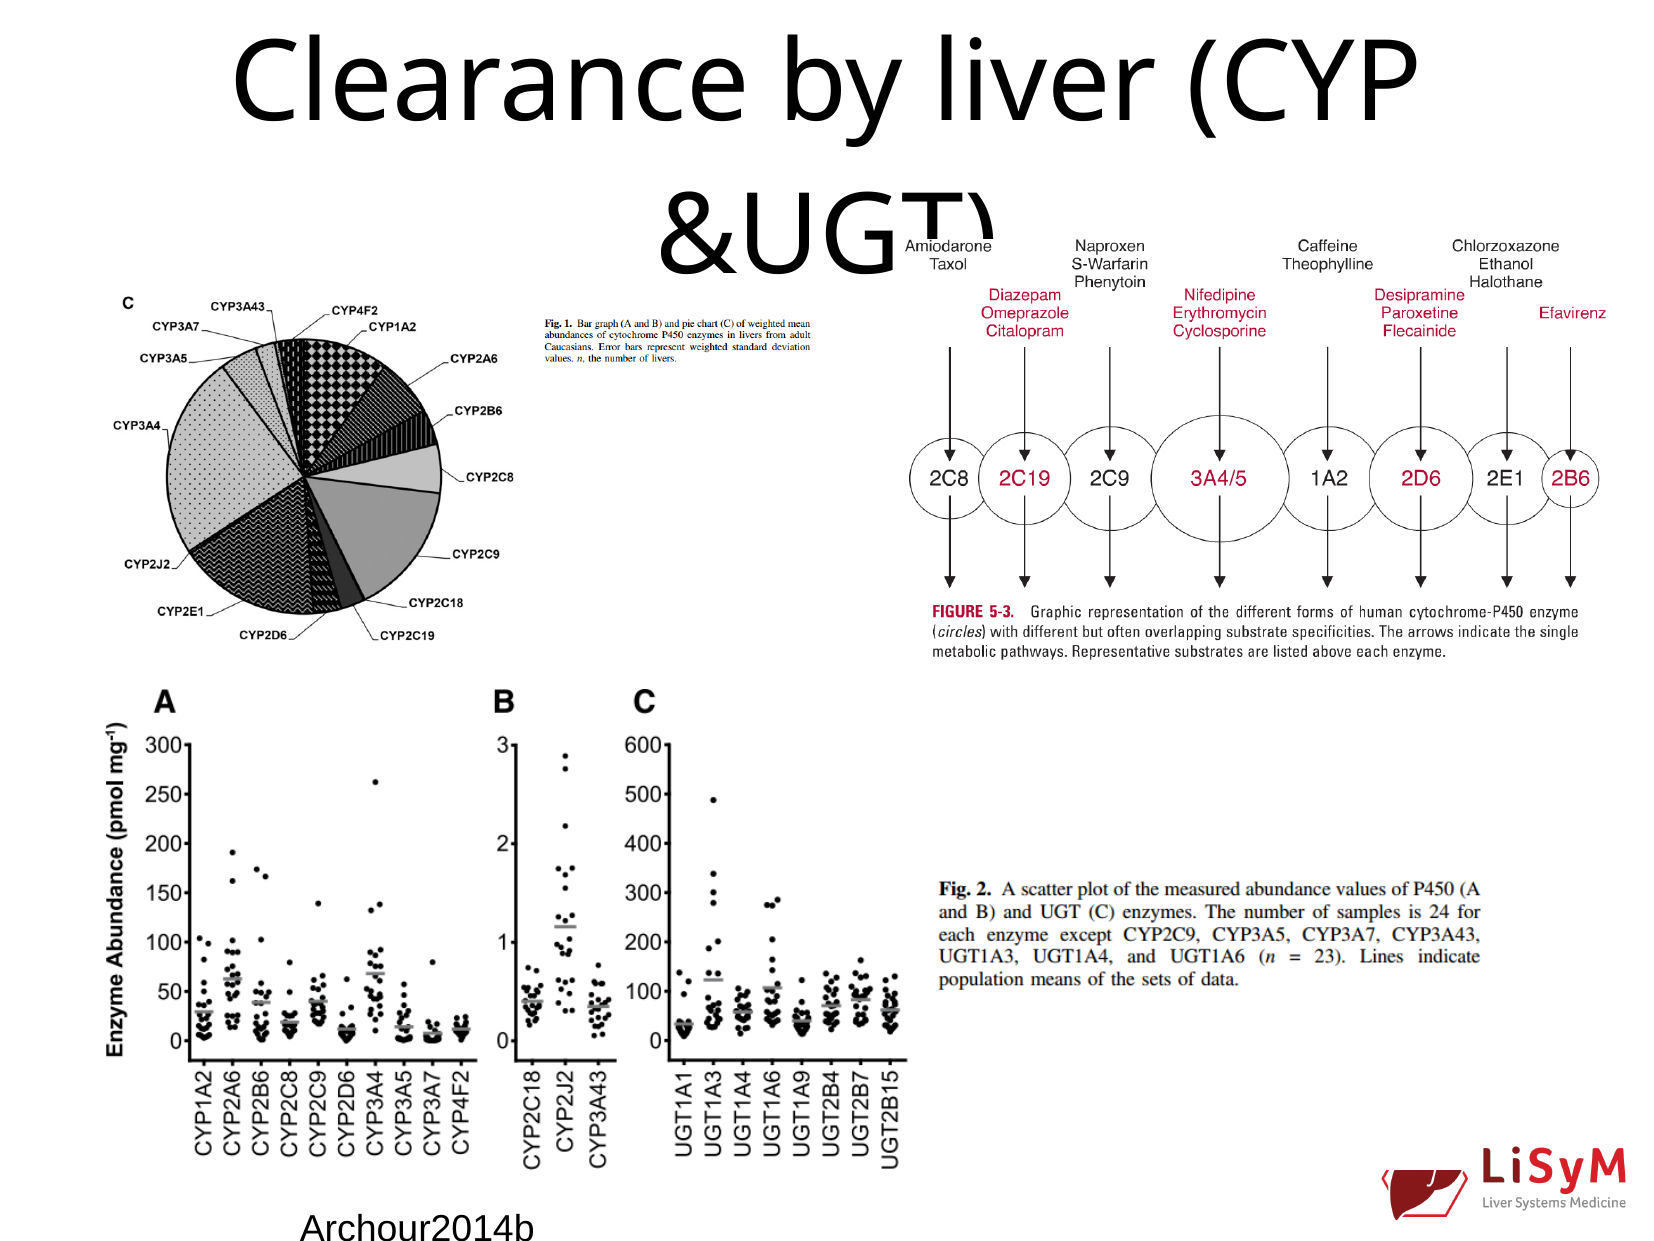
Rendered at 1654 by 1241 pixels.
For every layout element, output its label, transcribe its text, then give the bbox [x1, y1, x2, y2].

picture [105, 689, 1627, 1222]
text_box Archour2014b [285, 1200, 550, 1241]
picture [904, 239, 1606, 660]
picture [110, 290, 811, 641]
title Clearance by liver (CYP &UGT) [82, 21, 1571, 284]
